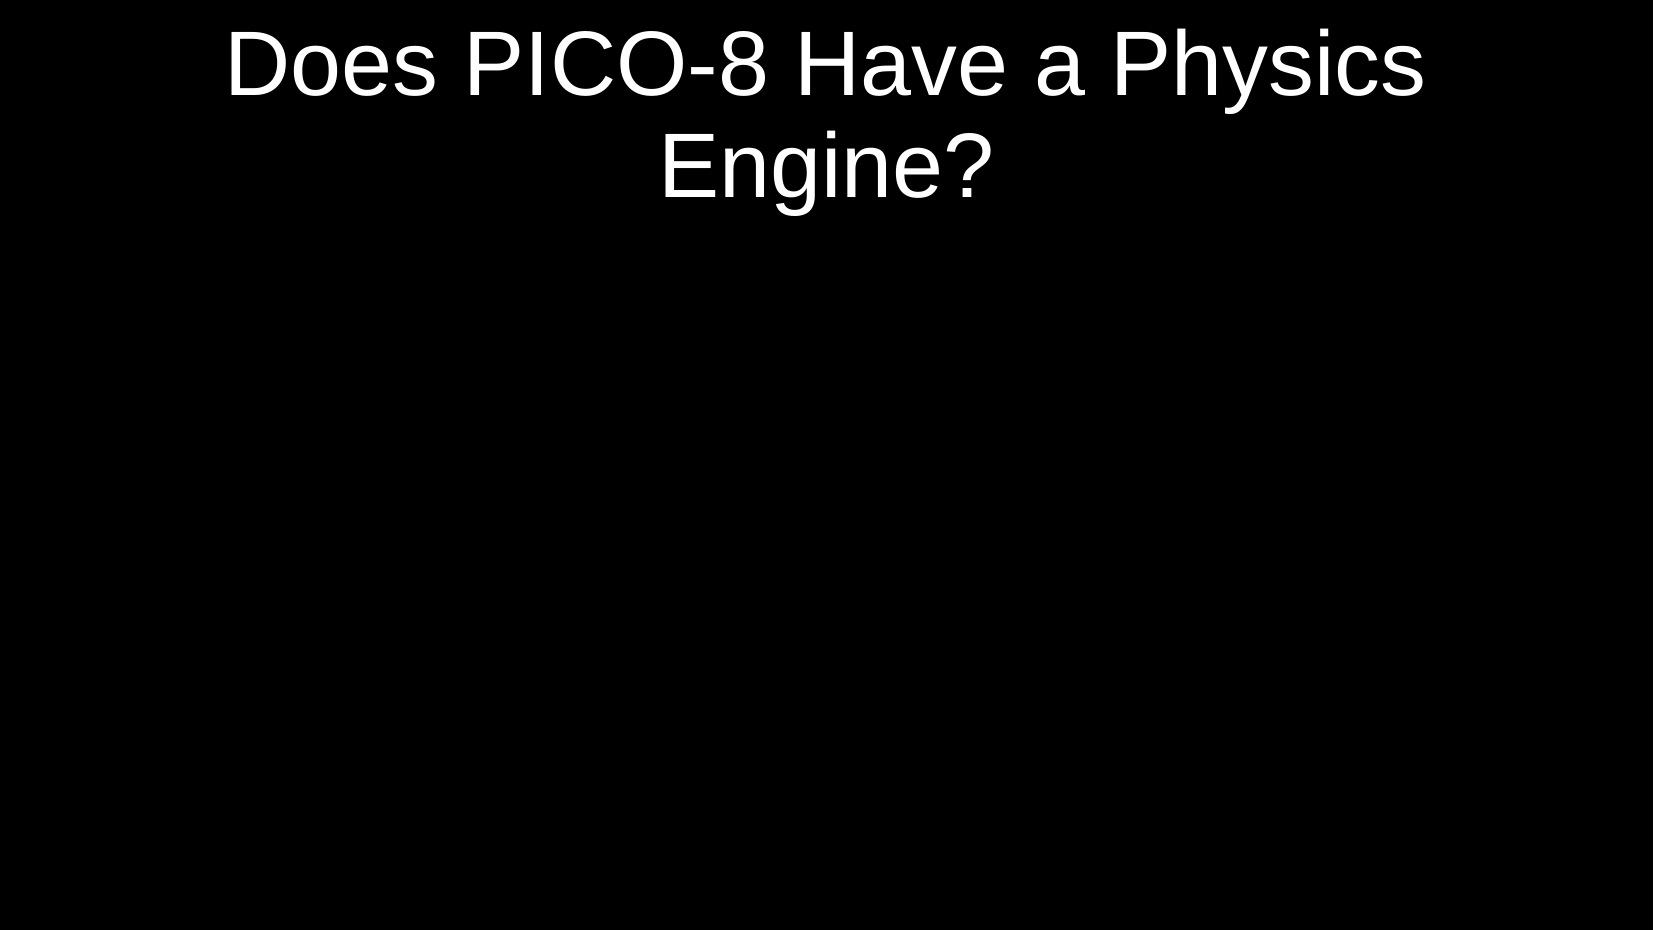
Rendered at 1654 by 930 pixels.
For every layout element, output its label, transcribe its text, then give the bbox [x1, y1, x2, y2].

title Does PICO-8 Have a Physics Engine? [82, 12, 1571, 218]
